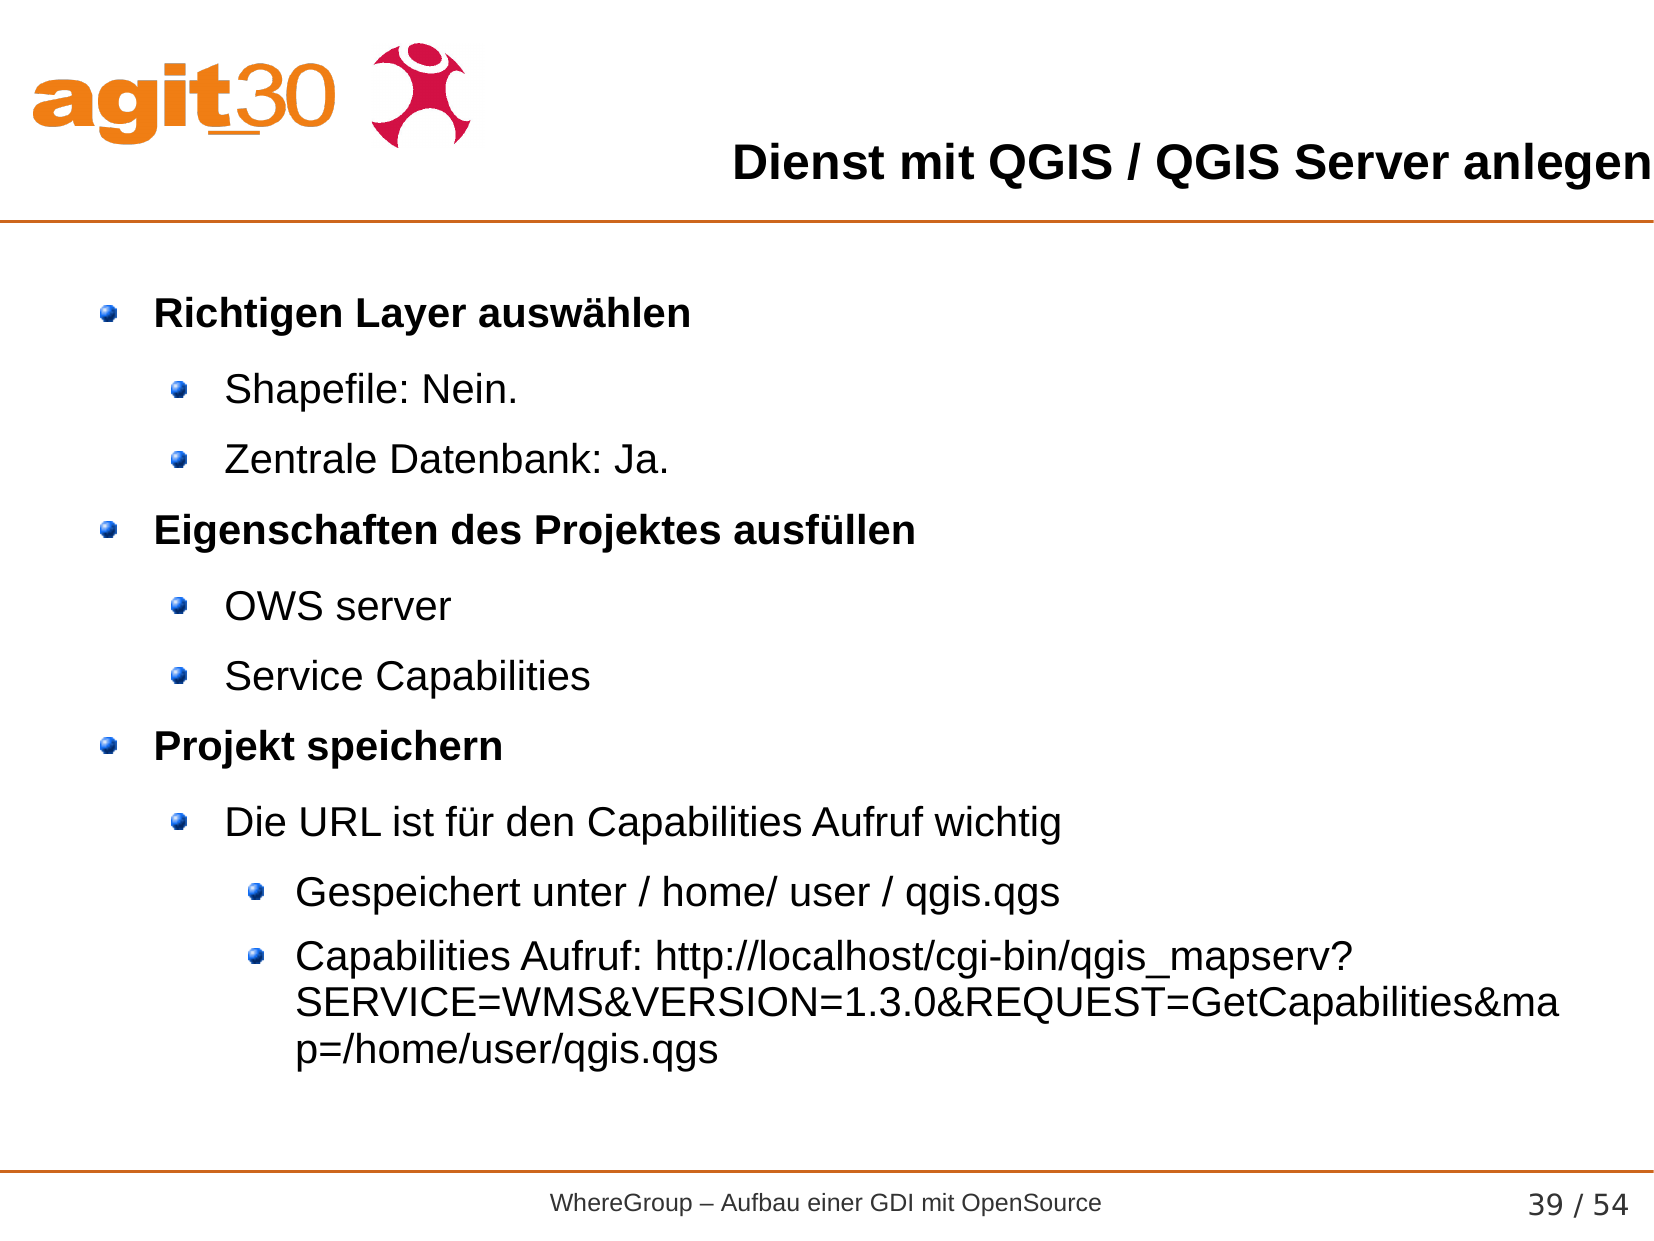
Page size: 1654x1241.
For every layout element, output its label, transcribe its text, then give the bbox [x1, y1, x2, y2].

list Richtigen Layer auswählen Shapefile: Nein. Zentrale Datenbank: Ja. Eigenschaften des Projektes ausfüllen OWS server Service Capabilities Projekt speichern Die URL ist für den Capabilities Aufruf wichtig Gespeichert unter / home/ user / qgis.qgs Capabilities Aufruf: http://localhost/cgi-bin/qgis_mapserv?SERVICE=WMS&VERSION=1.3.0&REQUEST=GetCapabilities&map=/home/user/qgis.qgs [82, 290, 1571, 1109]
picture [29, 58, 340, 148]
title Dienst mit QGIS / QGIS Server anlegen [265, 118, 1654, 207]
